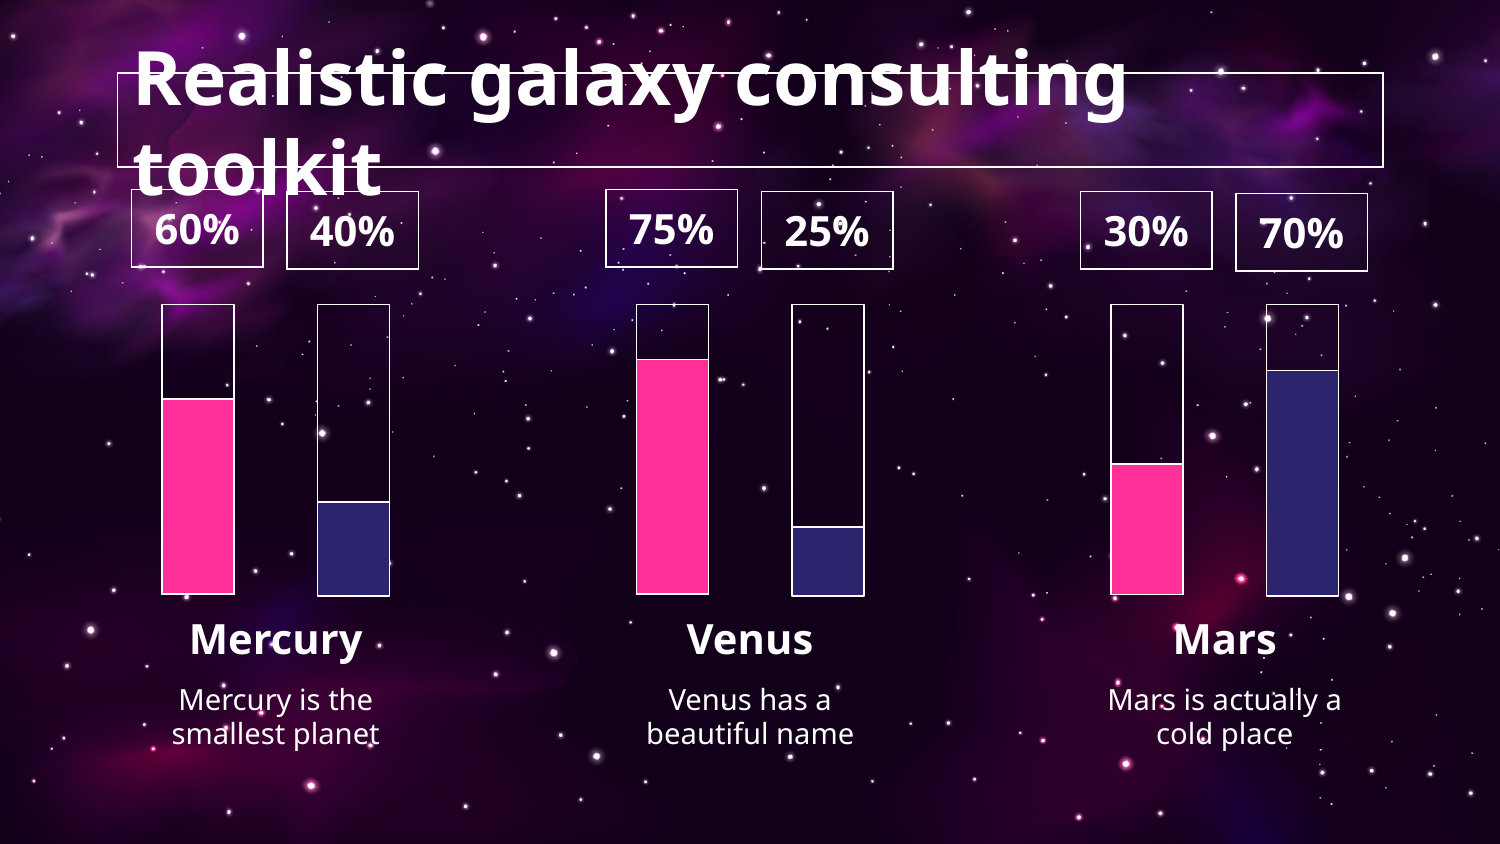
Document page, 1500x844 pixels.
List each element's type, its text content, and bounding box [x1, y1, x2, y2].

text_box [636, 359, 709, 595]
text_box [162, 398, 235, 595]
text_box Mercury is the smallest planet [117, 665, 434, 755]
text_box 75% [606, 189, 738, 267]
text_box Mercury [117, 619, 434, 665]
text_box 30% [1080, 191, 1213, 269]
text_box [317, 501, 390, 596]
text_box [1266, 370, 1339, 596]
title Realistic galaxy consulting toolkit [117, 72, 1383, 167]
text_box 25% [761, 191, 893, 269]
text_box 70% [1235, 193, 1368, 271]
text_box Mars is actually a cold place [1066, 665, 1383, 755]
text_box [791, 527, 865, 596]
text_box [1111, 464, 1184, 595]
text_box 60% [131, 189, 264, 267]
text_box Mars [1066, 619, 1383, 665]
text_box Venus [591, 619, 909, 679]
text_box 40% [286, 191, 419, 269]
picture [0, 0, 1500, 844]
text_box Venus has a beautiful name [592, 665, 909, 755]
